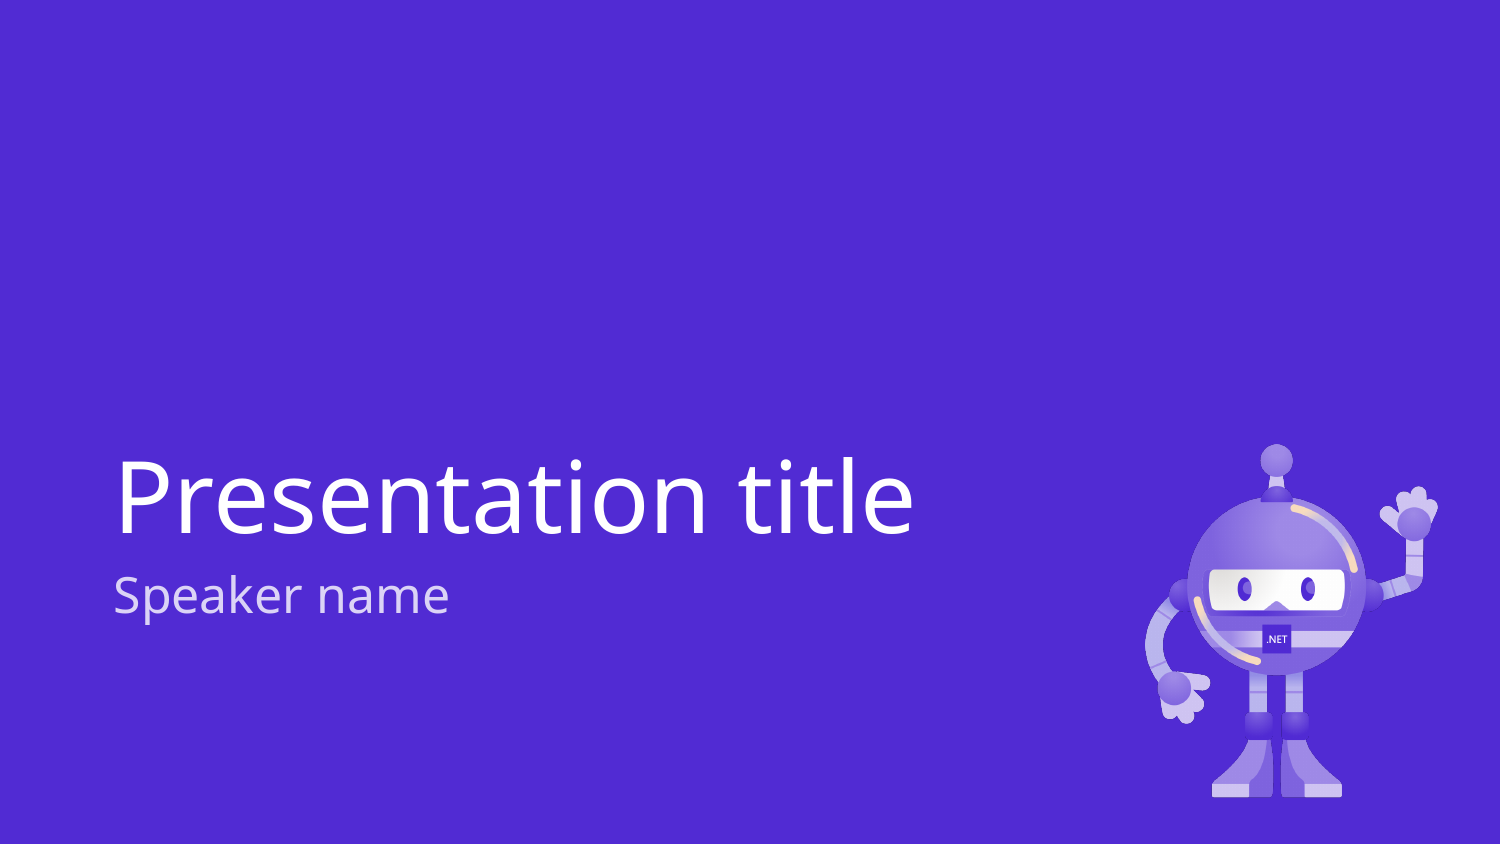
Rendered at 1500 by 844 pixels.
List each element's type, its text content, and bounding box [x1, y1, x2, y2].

title Presentation title [102, 210, 1397, 562]
list Speaker name [102, 564, 1145, 750]
picture [1145, 444, 1438, 798]
